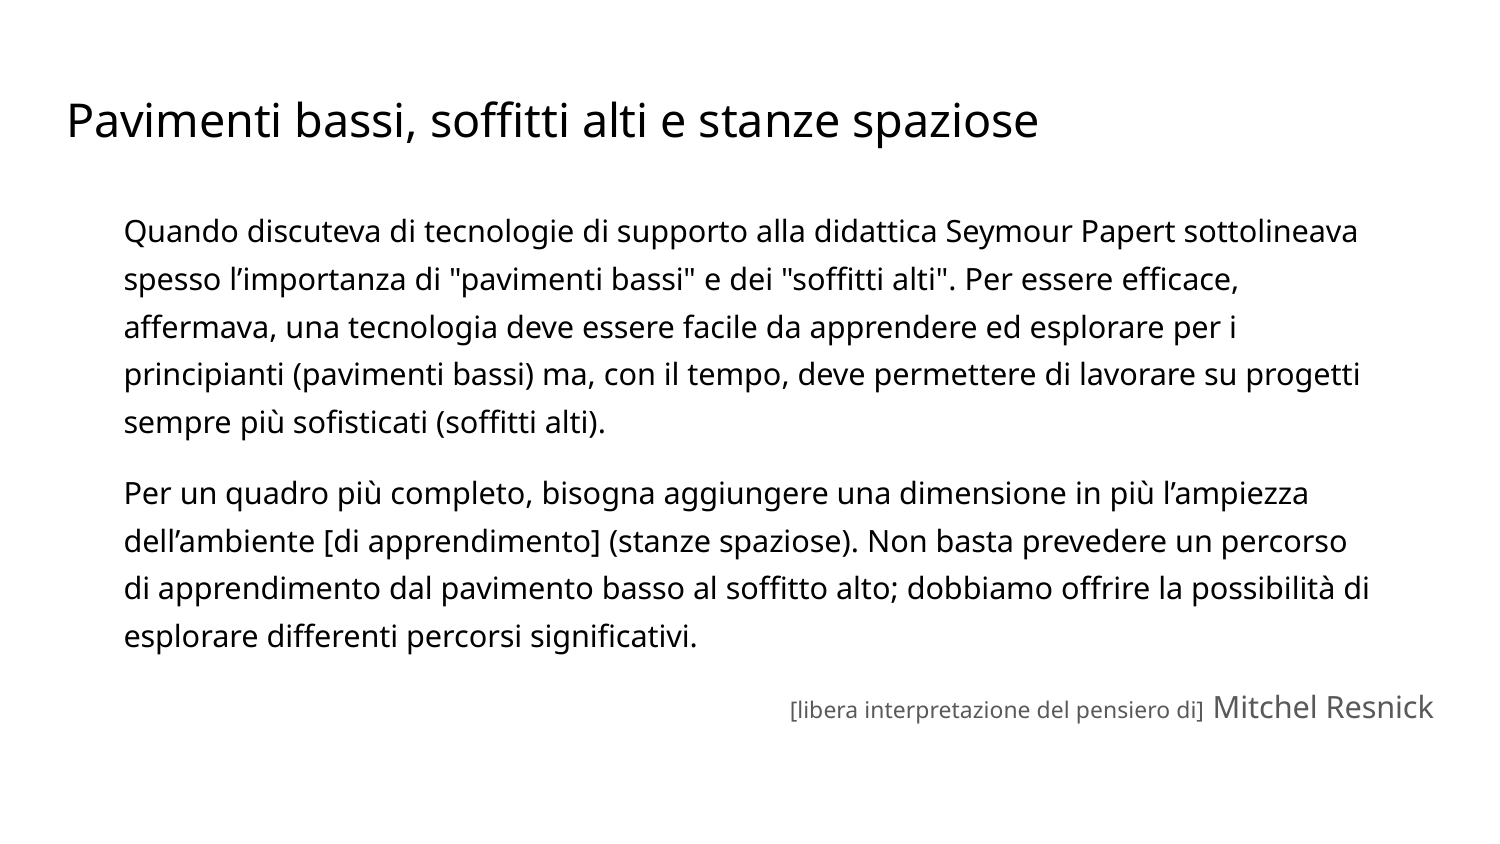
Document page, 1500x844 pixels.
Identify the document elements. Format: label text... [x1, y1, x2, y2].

list Quando discuteva di tecnologie di supporto alla didattica Seymour Papert sottolineava spesso l’importanza di "pavimenti bassi" e dei "soffitti alti". Per essere efficace, affermava, una tecnologia deve essere facile da apprendere ed esplorare per i principianti (pavimenti bassi) ma, con il tempo, deve permettere di lavorare su progetti sempre più sofisticati (soffitti alti). Per un quadro più completo, bisogna aggiungere una dimensione in più l’ampiezza dell’ambiente [di apprendimento] (stanze spaziose). Non basta prevedere un percorso di apprendimento dal pavimento basso al soffitto alto; dobbiamo offrire la possibilità di esplorare differenti percorsi significativi. [libera interpretazione del pensiero di] Mitchel Resnick [51, 189, 1449, 750]
title Pavimenti bassi, soffitti alti e stanze spaziose [51, 72, 1449, 167]
